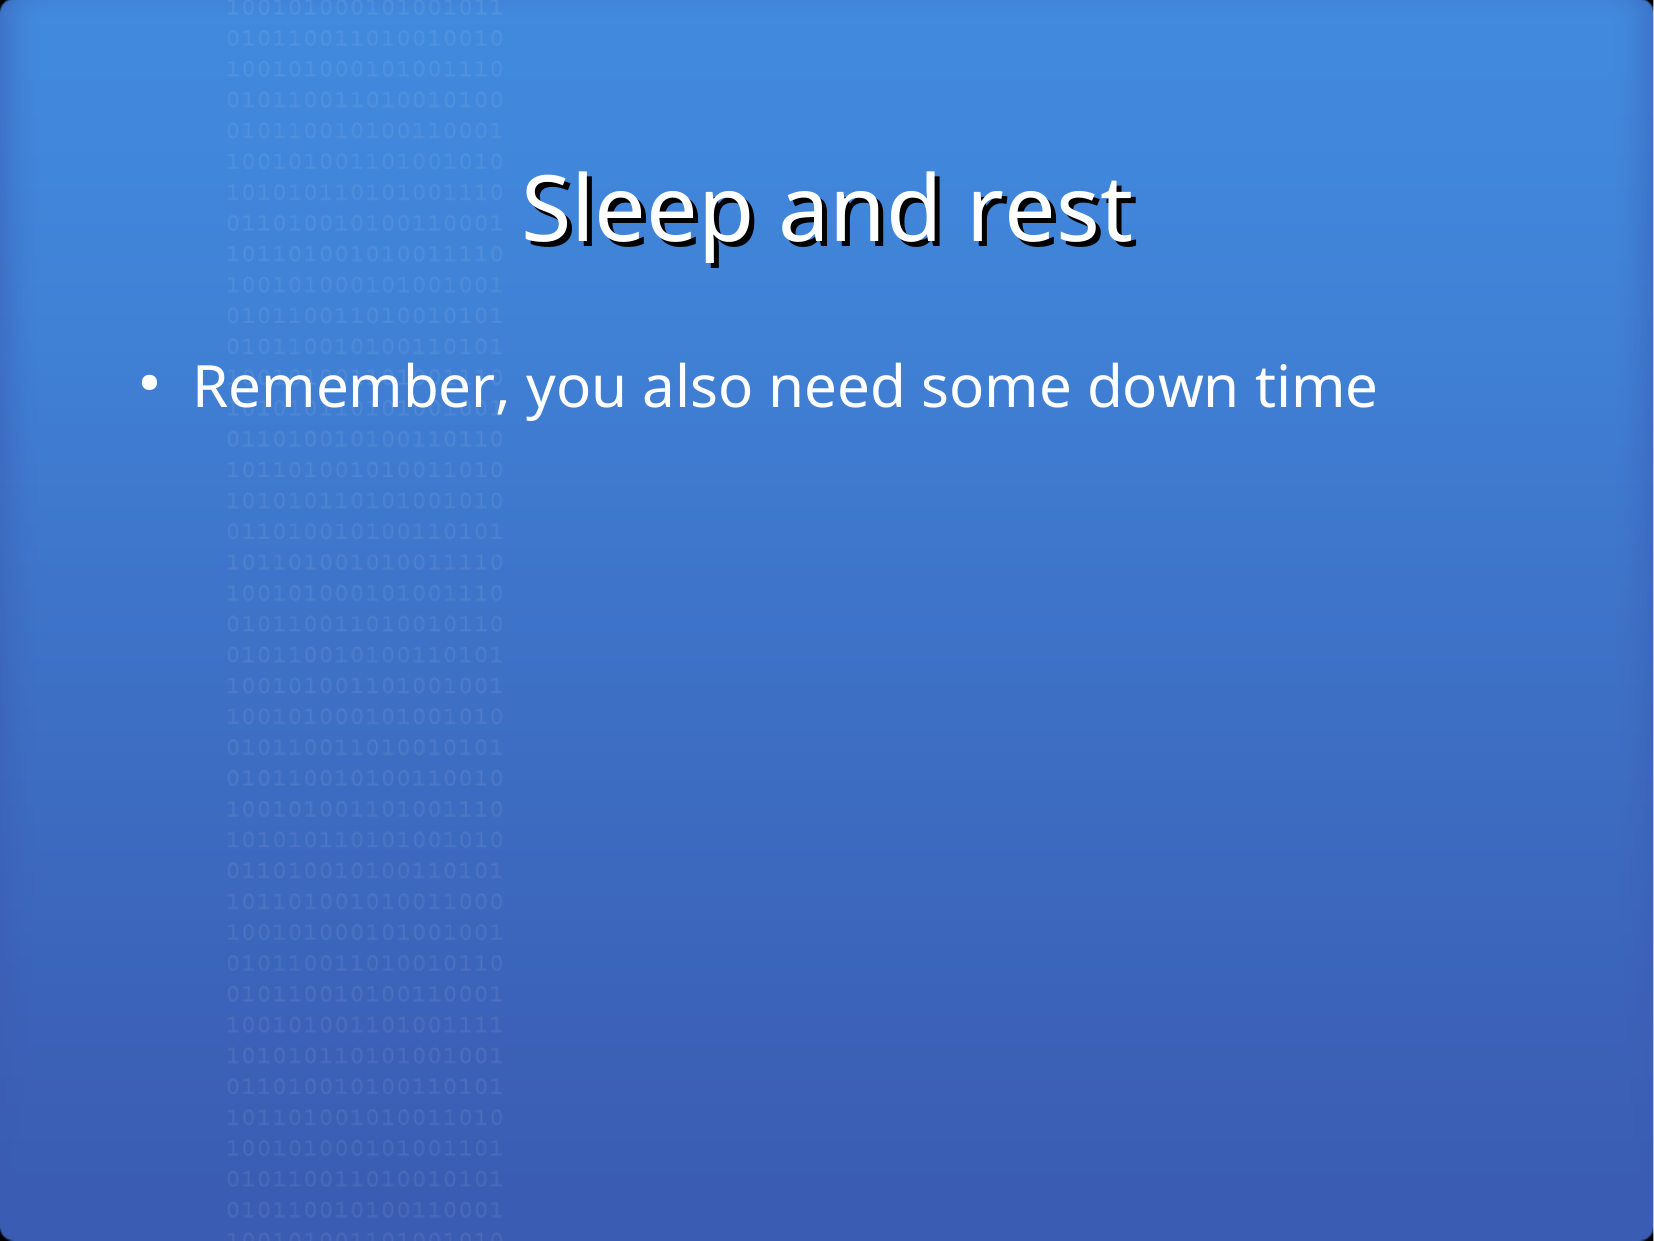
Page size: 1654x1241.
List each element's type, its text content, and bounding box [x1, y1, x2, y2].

picture [0, 0, 1654, 1241]
list Remember, you also need some down time [121, 344, 1534, 1127]
title Sleep and rest [121, 102, 1534, 310]
